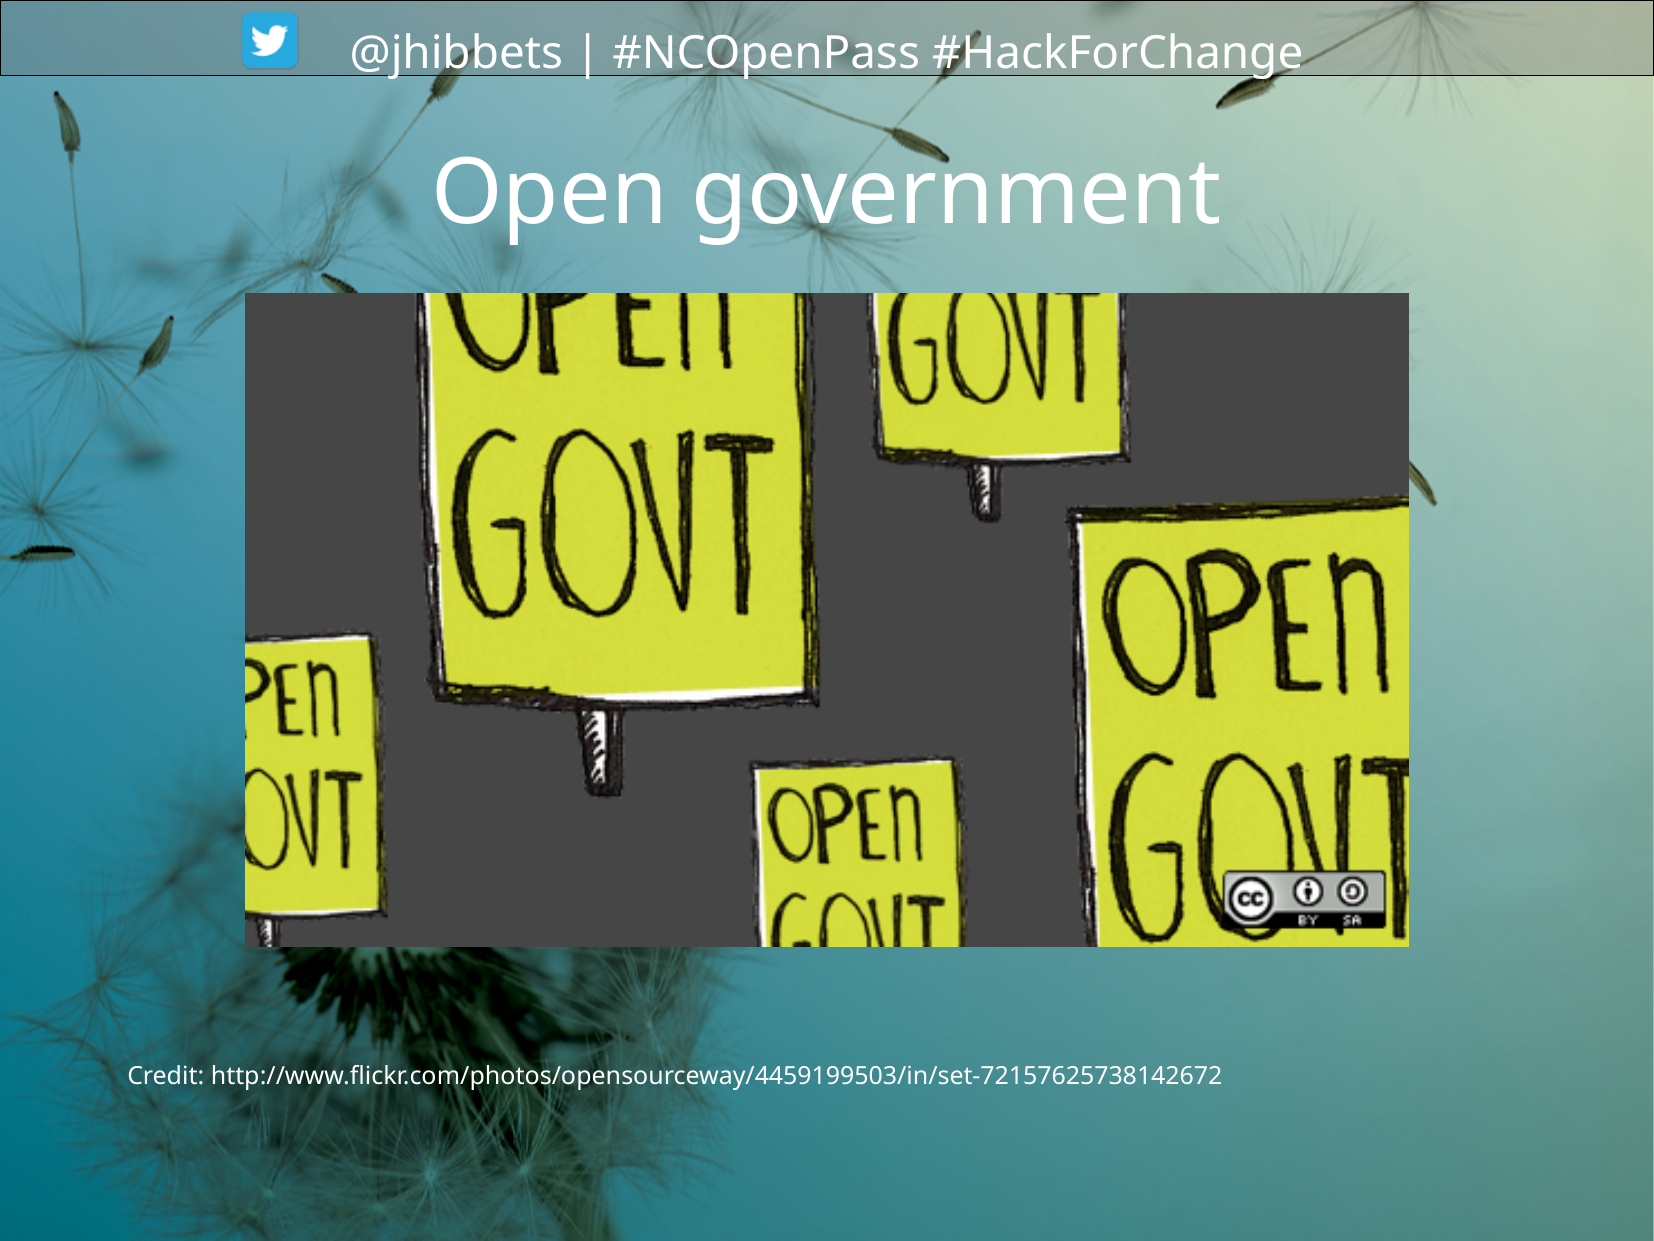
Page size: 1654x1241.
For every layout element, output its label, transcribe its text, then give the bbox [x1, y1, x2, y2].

picture [0, 76, 1654, 1241]
picture [240, 11, 301, 72]
title Open government [82, 84, 1571, 292]
text_box Credit: http://www.flickr.com/photos/opensourceway/4459199503/in/set-72157625738142672 [112, 1050, 1236, 1093]
